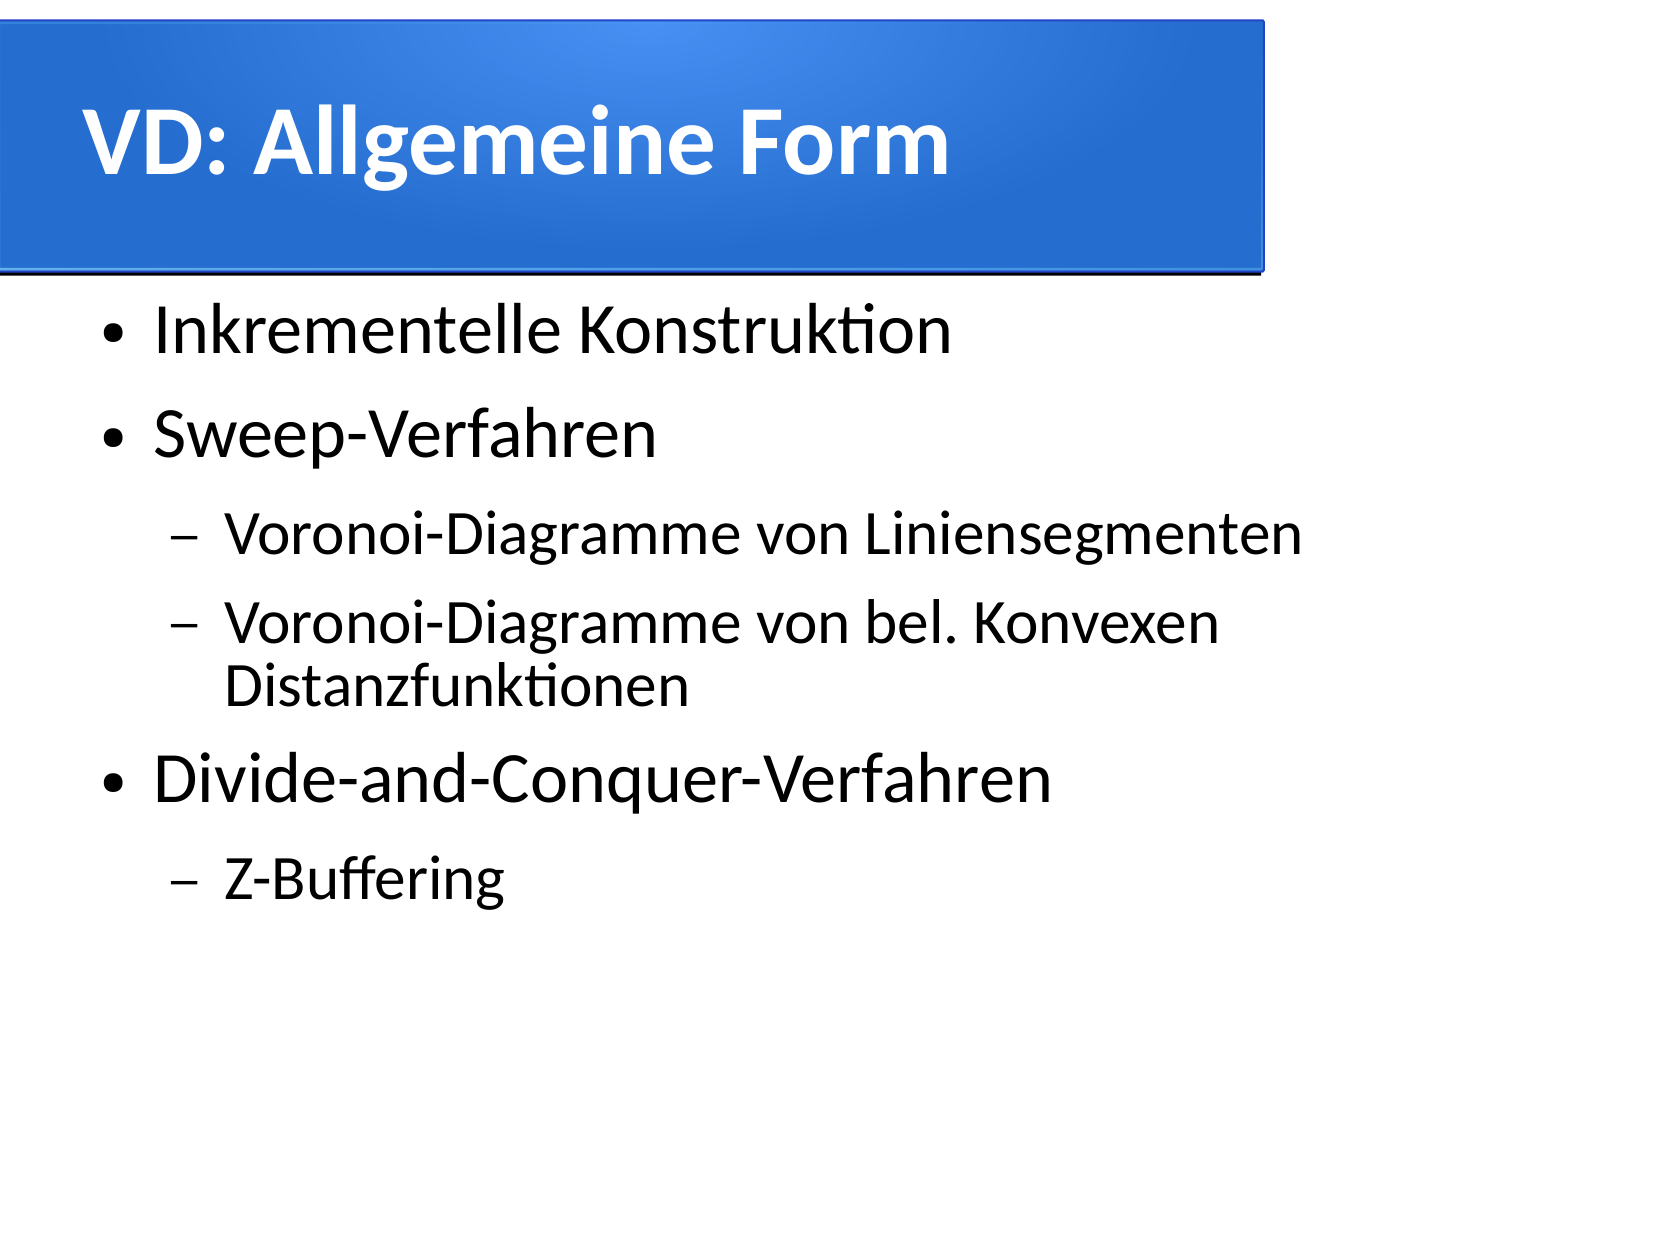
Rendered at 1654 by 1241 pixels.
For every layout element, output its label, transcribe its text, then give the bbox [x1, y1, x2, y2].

list Inkrementelle Konstruktion Sweep-Verfahren Voronoi-Diagramme von Liniensegmenten Voronoi-Diagramme von bel. Konvexen Distanzfunktionen Divide-and-Conquer-Verfahren Z-Buffering [82, 299, 1571, 1019]
title VD: Allgemeine Form [82, 47, 1235, 252]
